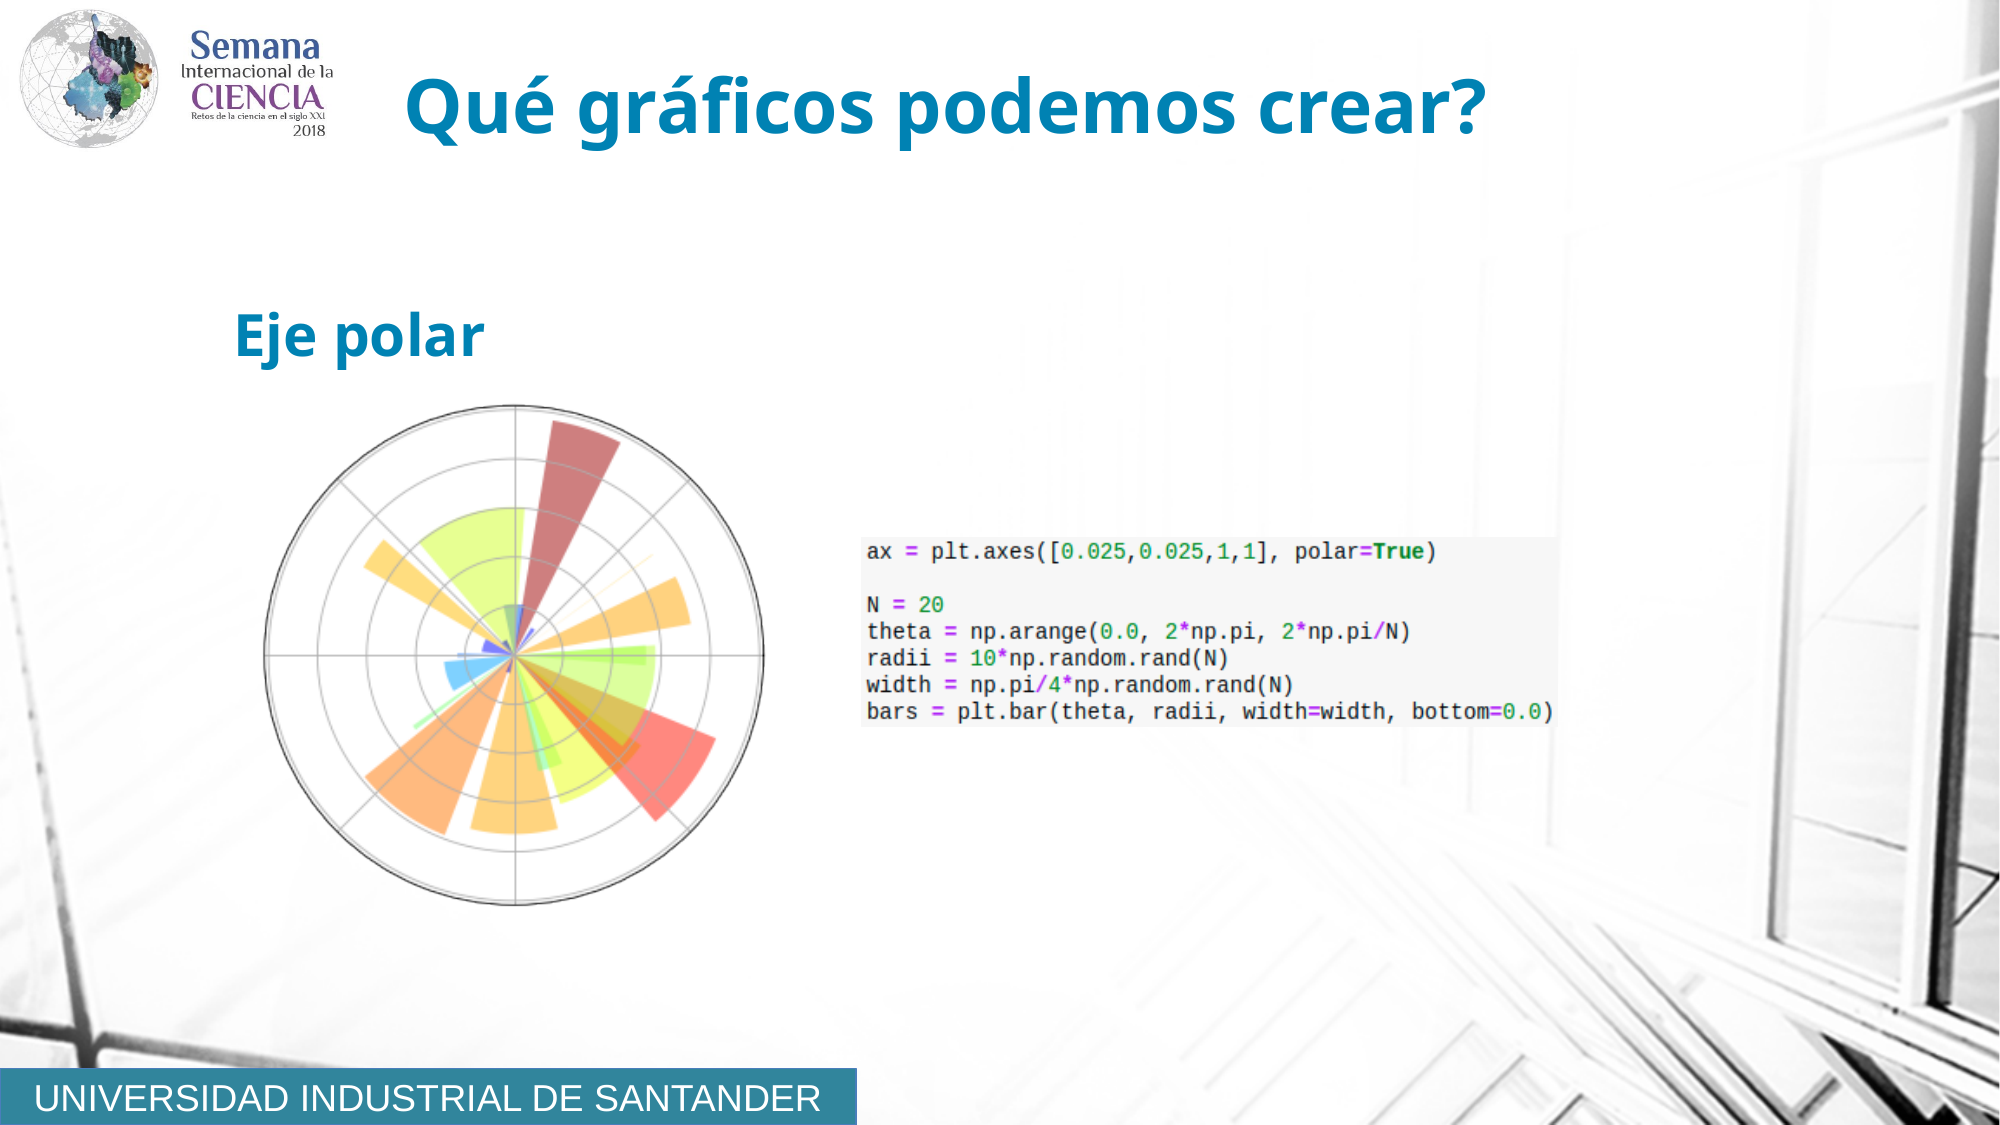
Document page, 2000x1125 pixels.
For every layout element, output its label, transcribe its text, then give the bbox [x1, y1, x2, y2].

text_box Eje polar [218, 286, 1483, 390]
picture [0, 0, 2000, 1125]
text_box Qué gráficos podemos crear? [388, 124, 1814, 299]
text_box UNIVERSIDAD INDUSTRIAL DE SANTANDER [0, 1068, 857, 1125]
